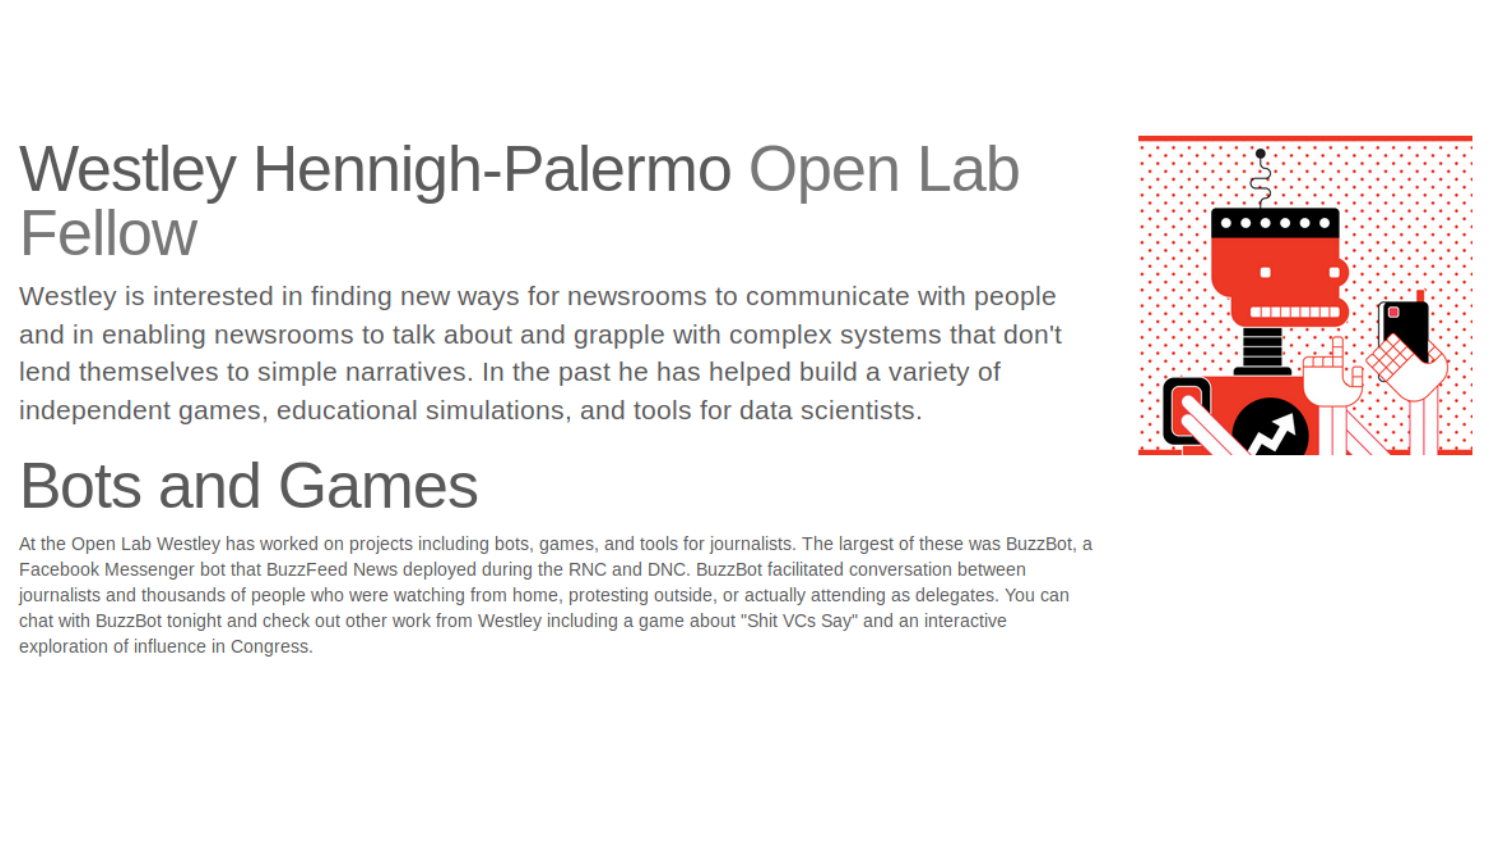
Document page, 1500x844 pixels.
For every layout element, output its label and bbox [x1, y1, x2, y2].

picture [0, 73, 1493, 767]
